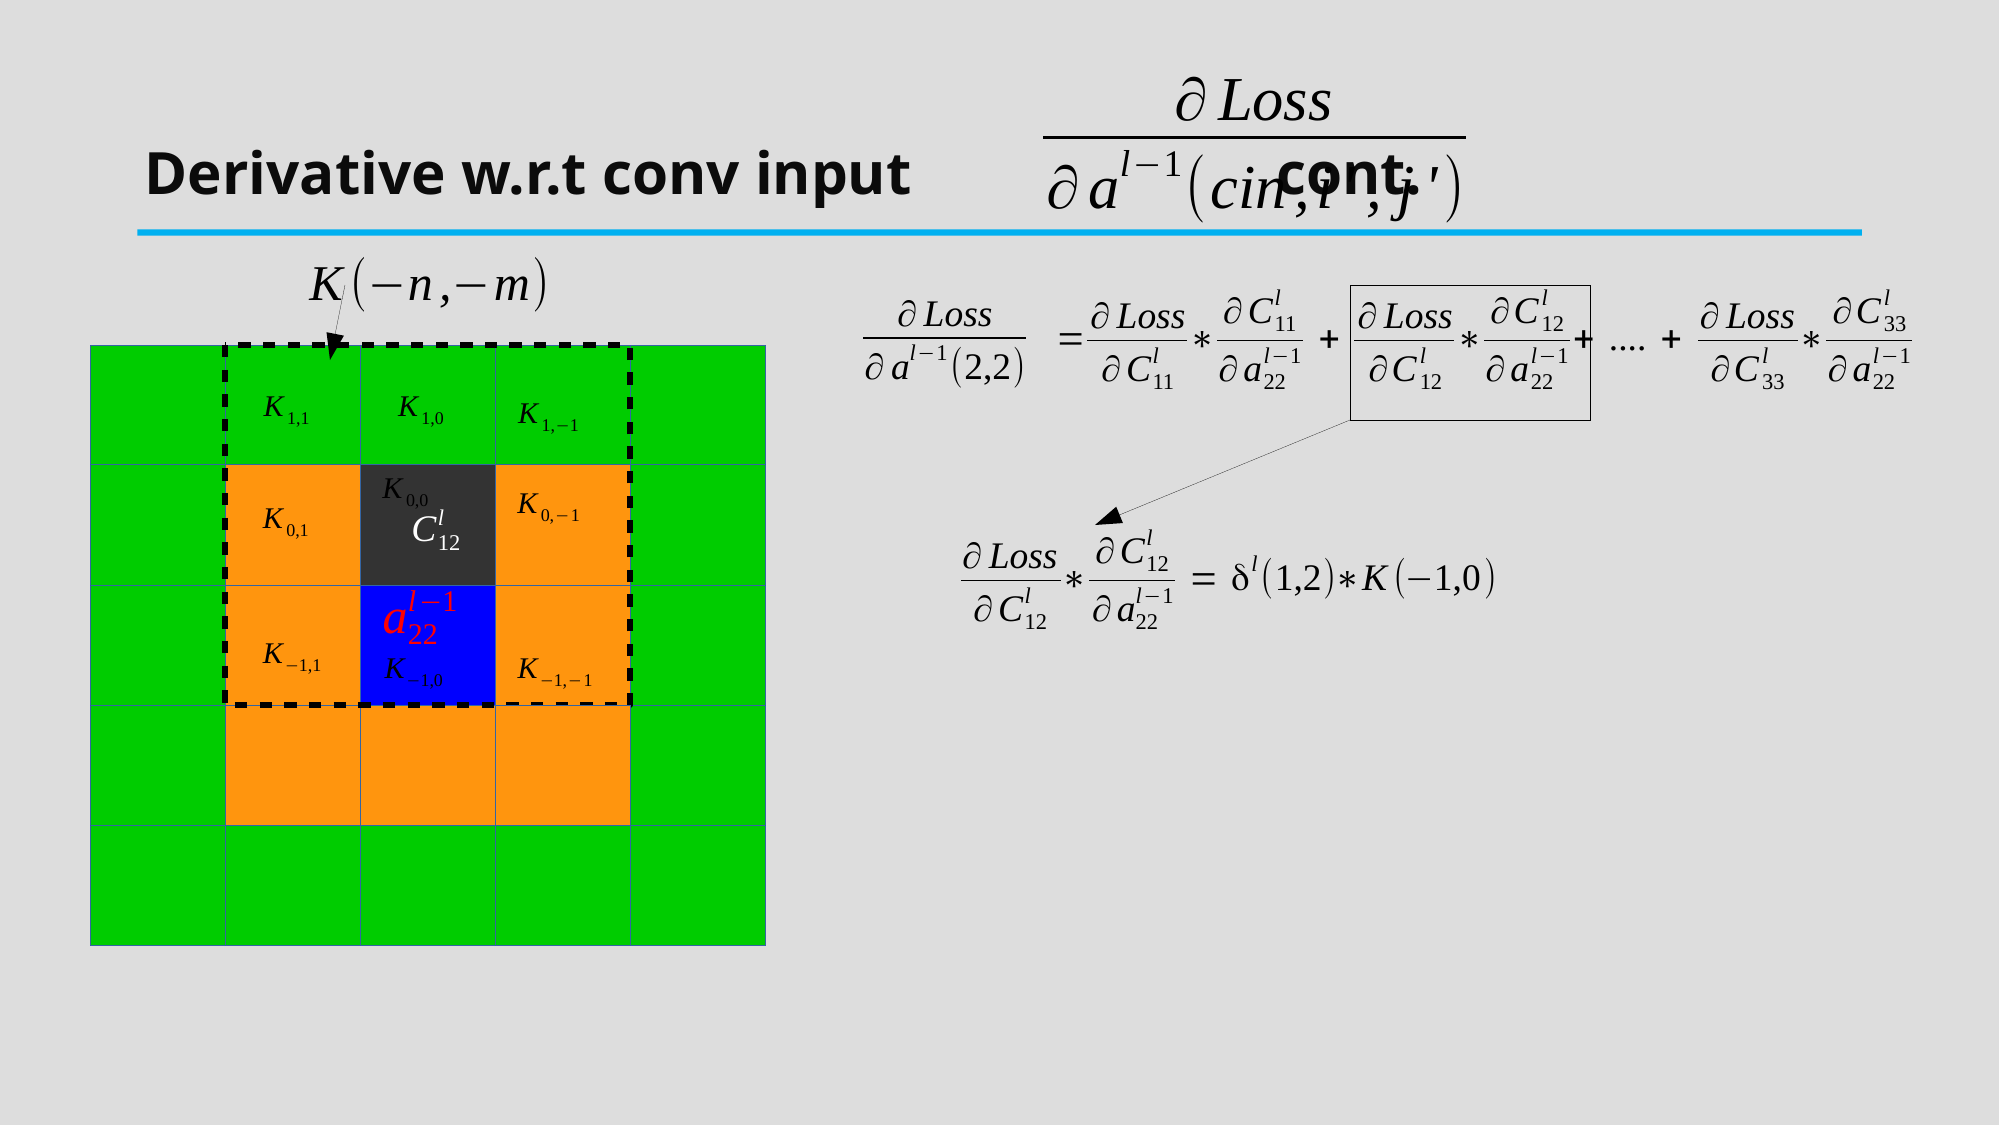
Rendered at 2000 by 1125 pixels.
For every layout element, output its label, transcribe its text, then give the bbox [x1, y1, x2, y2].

chart [255, 502, 316, 540]
chart [374, 472, 467, 555]
chart [945, 525, 1503, 635]
chart [510, 397, 586, 436]
chart [855, 293, 1034, 390]
chart [1044, 285, 1350, 395]
chart [509, 487, 586, 526]
chart [375, 585, 464, 691]
chart [255, 389, 316, 428]
title Derivative w.r.t conv input cont. [137, 108, 1863, 233]
chart [300, 255, 556, 316]
chart [1351, 286, 1590, 395]
chart [1591, 285, 1921, 395]
chart [255, 637, 329, 676]
chart [510, 652, 599, 691]
text_box [90, 345, 766, 946]
chart [1033, 64, 1475, 226]
chart [390, 389, 451, 428]
